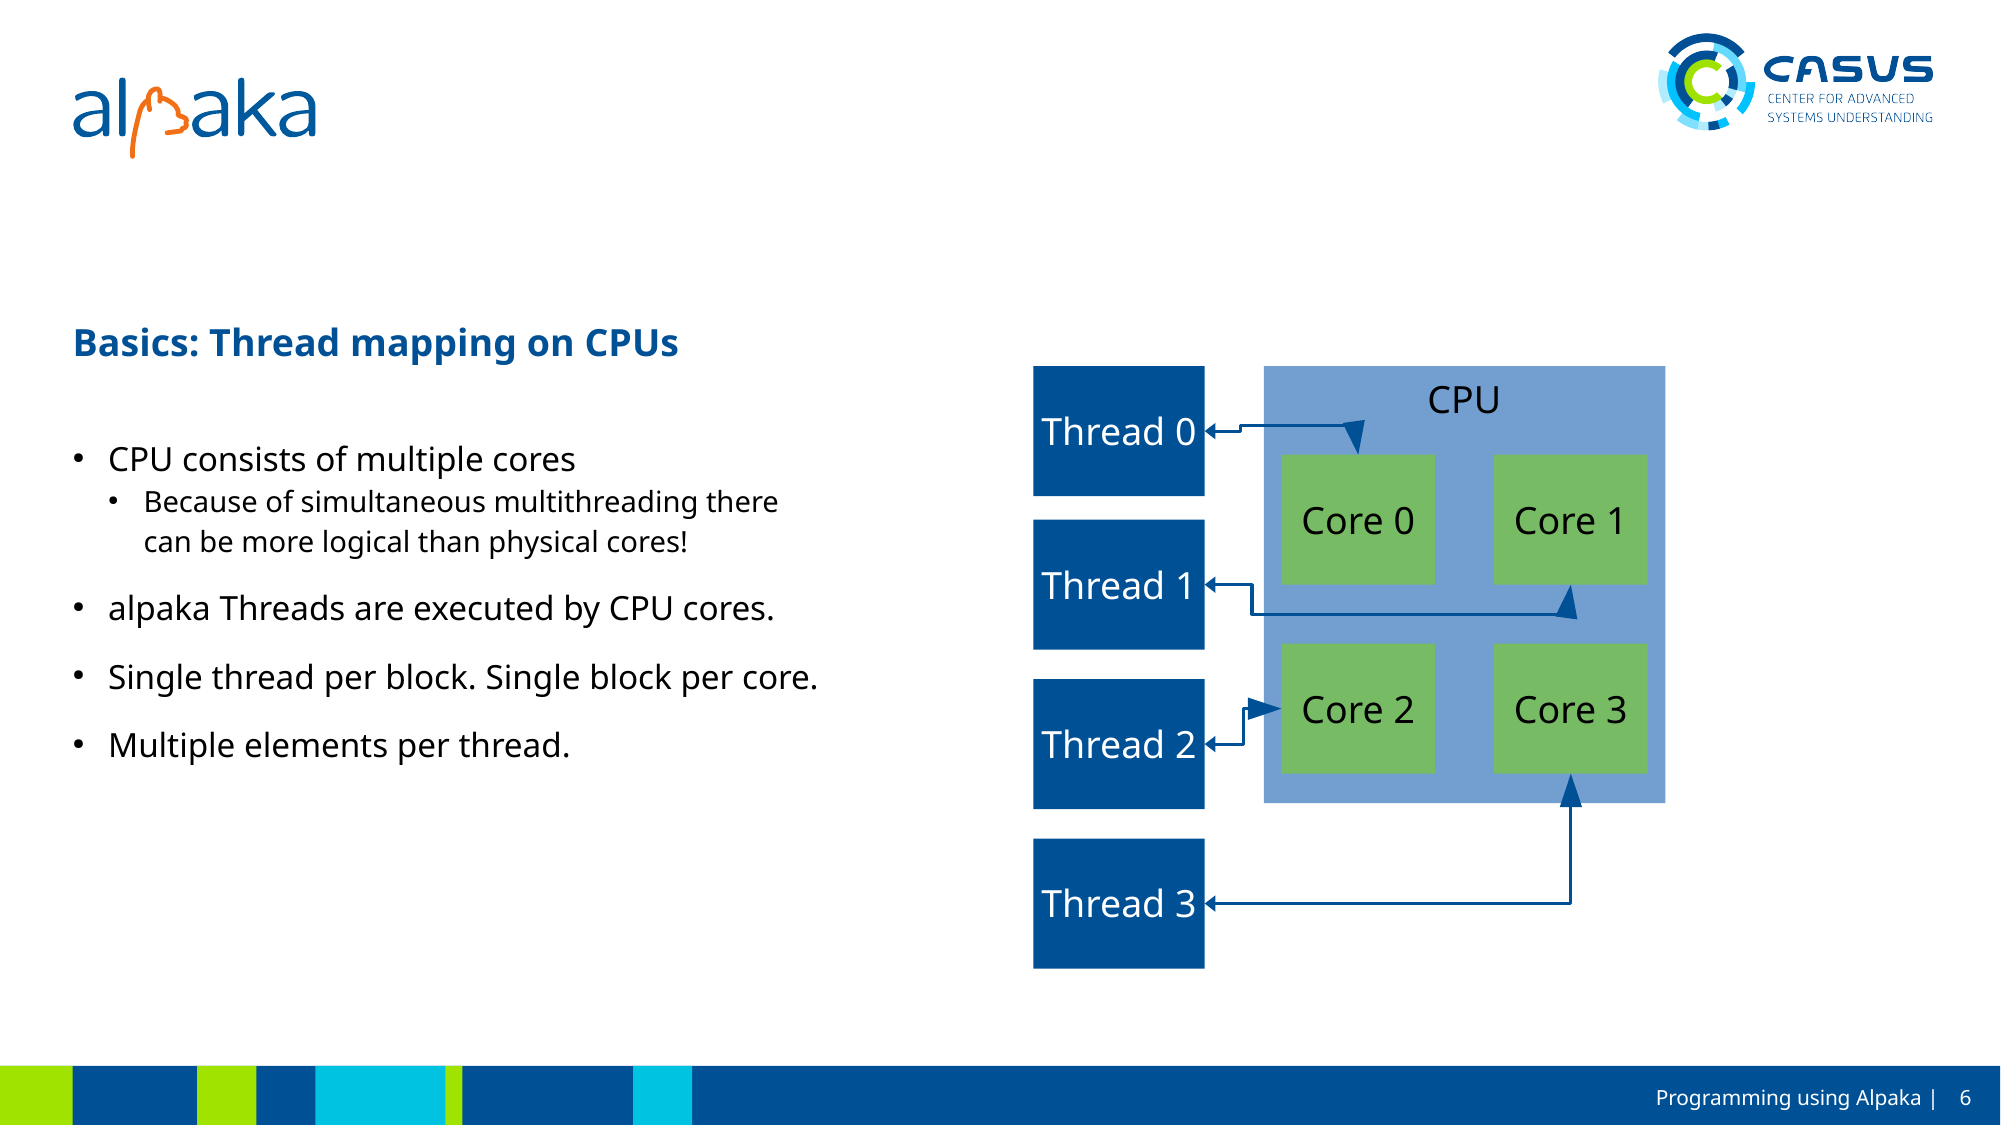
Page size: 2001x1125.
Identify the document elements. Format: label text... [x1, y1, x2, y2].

picture [72, 76, 317, 160]
text_box CPU [1263, 366, 1666, 804]
text_box Thread 0 [1033, 366, 1205, 497]
picture [1658, 33, 1933, 131]
text_box Core 0 [1281, 454, 1436, 585]
title [72, 54, 1620, 123]
text_box Thread 1 [1033, 519, 1205, 650]
list Basics: Thread mapping on CPUs CPU consists of multiple cores Because of simultaneous multithreading there can be more logical than physical cores! alpaka Threads are executed by CPU cores. Single thread per block. Single block per core. Multiple elements per thread. [72, 316, 828, 979]
text_box Core 2 [1281, 643, 1436, 774]
text_box Core 3 [1494, 643, 1648, 774]
text_box Core 1 [1494, 454, 1648, 585]
text_box Thread 2 [1033, 679, 1205, 810]
text_box Thread 3 [1033, 838, 1205, 969]
